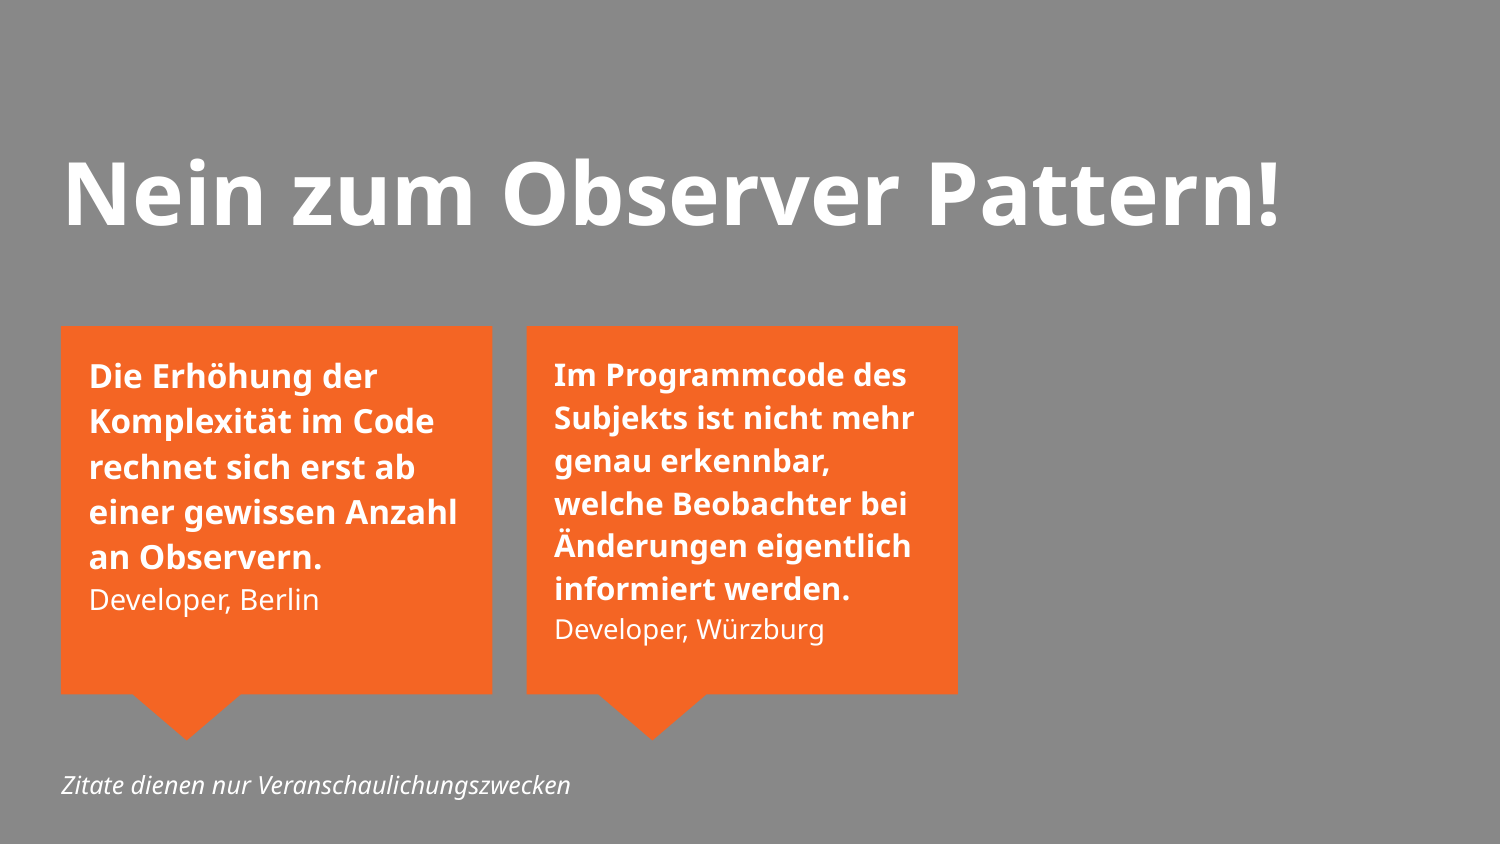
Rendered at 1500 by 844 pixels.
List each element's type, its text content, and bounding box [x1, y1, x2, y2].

title Die Erhöhung der Komplexität im Code rechnet sich erst ab einer gewissen Anzahl an Observern. Developer, Berlin [73, 338, 481, 668]
title Im Programmcode des Subjekts ist nicht mehr genau erkennbar, welche Beobachter bei Änderungen eigentlich informiert werden. Developer, Würzburg [539, 338, 947, 668]
text_box [526, 326, 958, 741]
title Nein zum Observer Pattern! [46, 116, 1461, 285]
text_box Zitate dienen nur Veranschaulichungszwecken [46, 763, 1071, 806]
text_box [60, 326, 493, 741]
